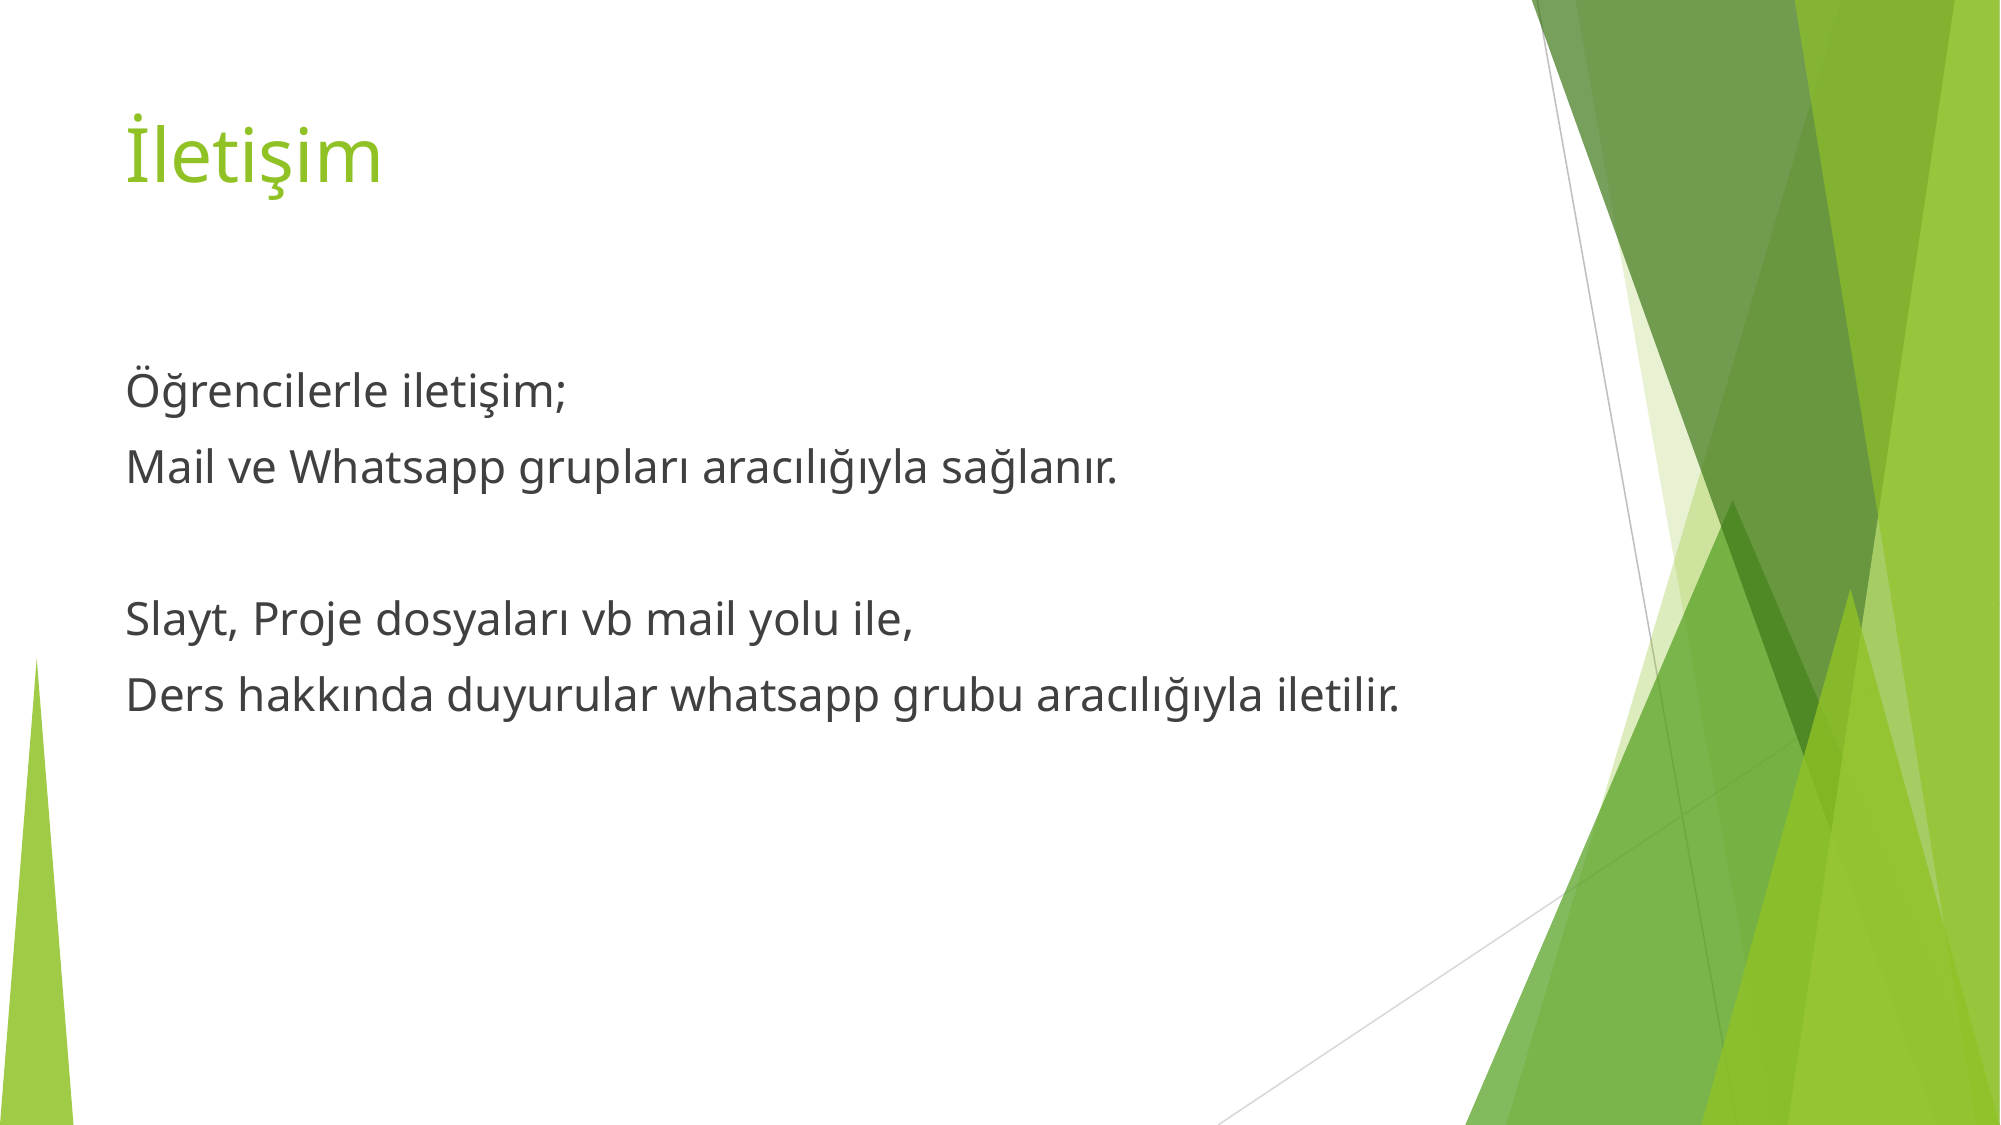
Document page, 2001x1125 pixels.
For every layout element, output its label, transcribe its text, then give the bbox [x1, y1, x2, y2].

list Öğrencilerle iletişim; Mail ve Whatsapp grupları aracılığıyla sağlanır. Slayt, Proje dosyaları vb mail yolu ile, Ders hakkında duyurular whatsapp grubu aracılığıyla iletilir. [111, 354, 1583, 831]
title İletişim [111, 99, 1522, 317]
